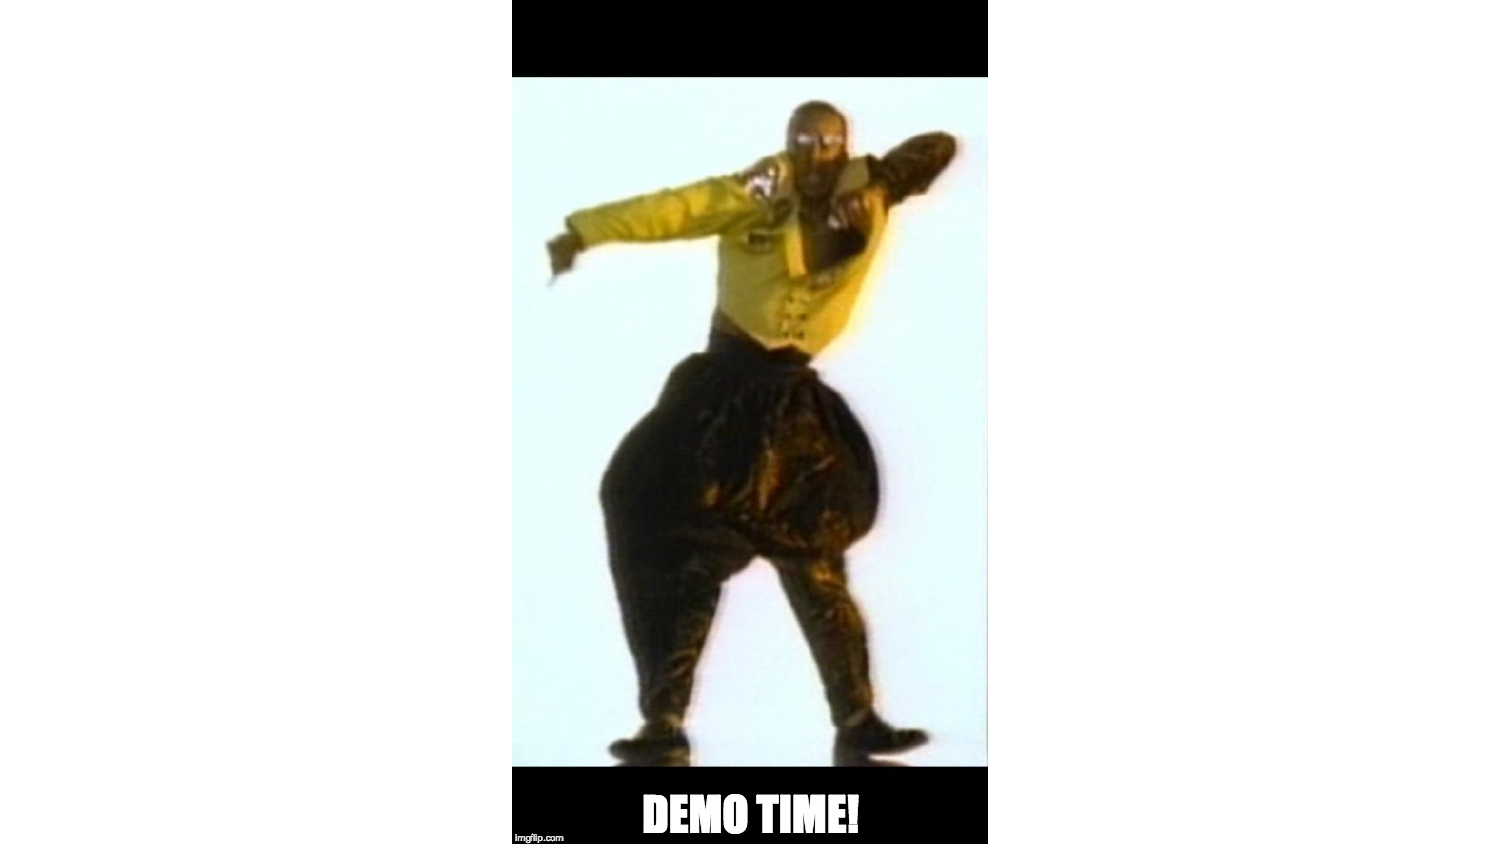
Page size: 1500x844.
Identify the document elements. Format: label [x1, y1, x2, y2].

picture [512, 0, 988, 844]
